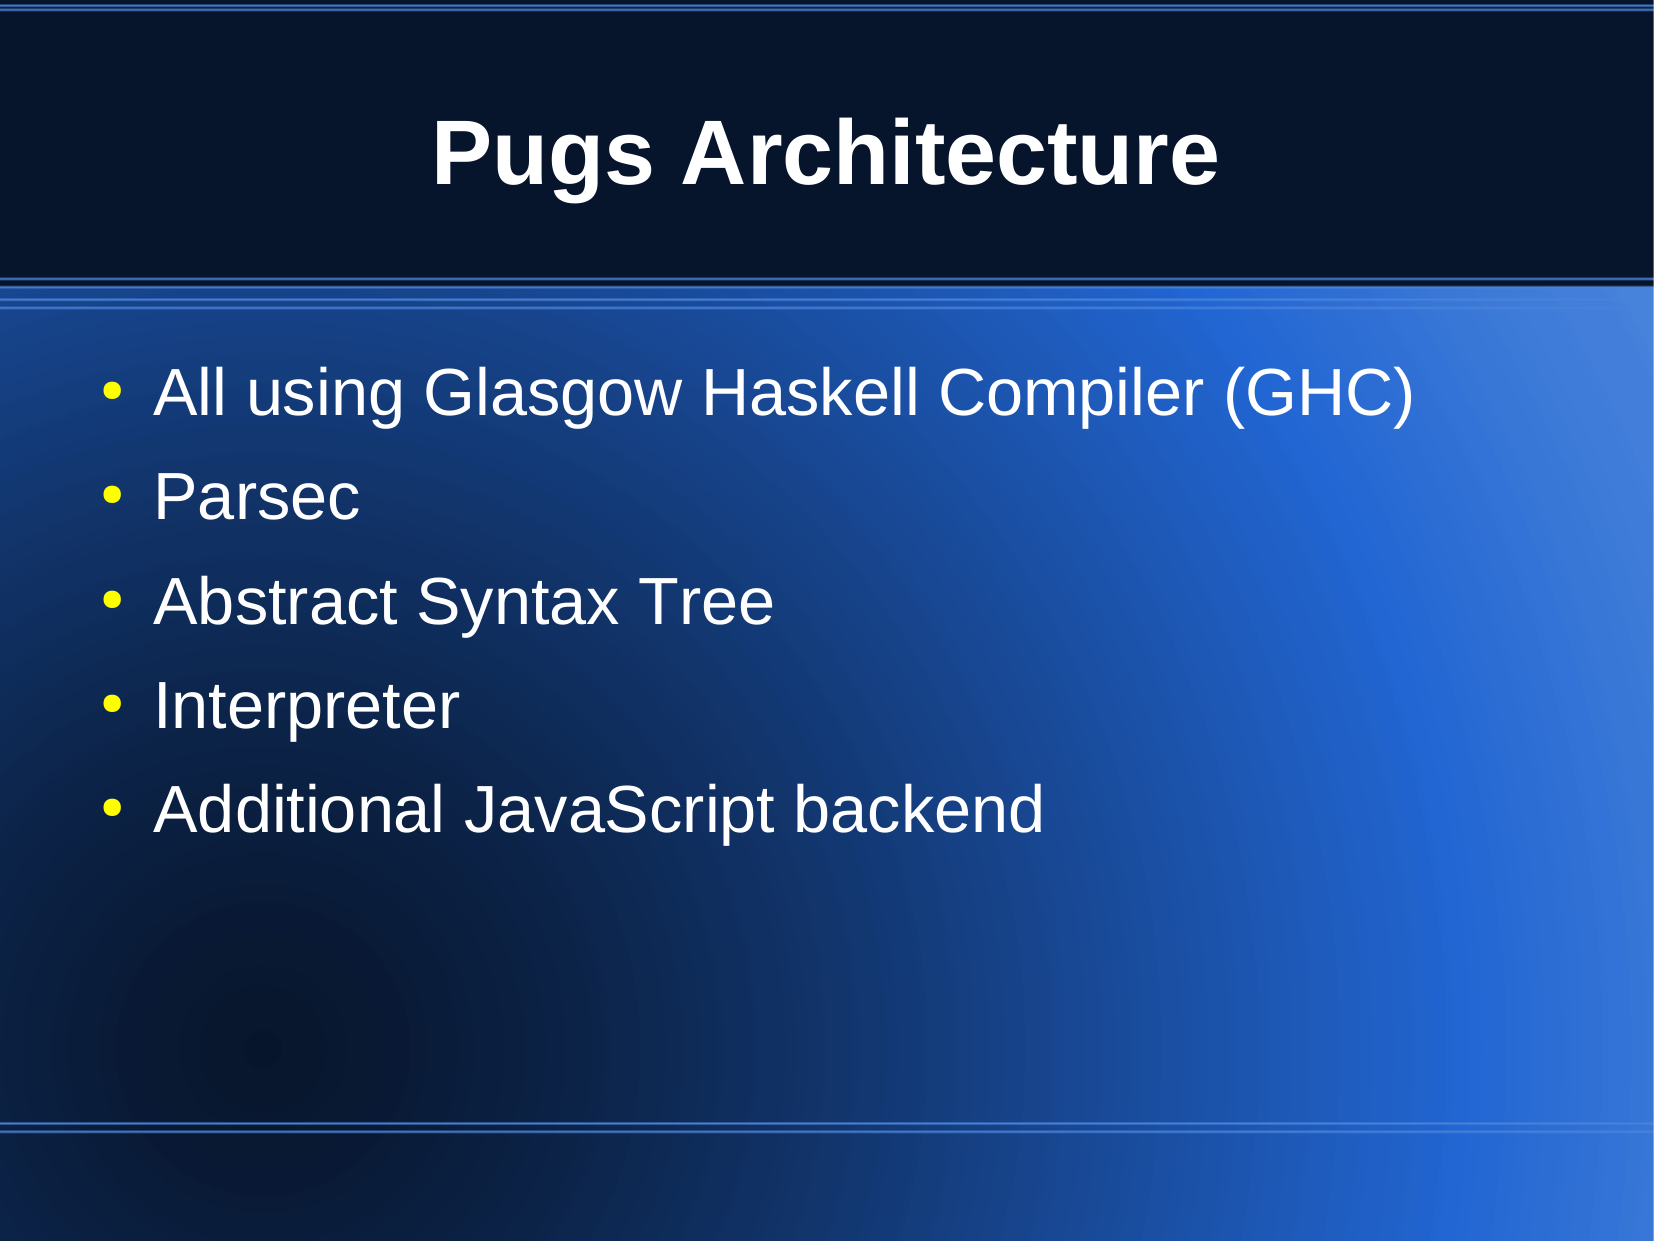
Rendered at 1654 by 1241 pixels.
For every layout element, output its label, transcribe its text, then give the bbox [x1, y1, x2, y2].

picture [0, 0, 1654, 1241]
title Pugs Architecture [82, 56, 1571, 250]
list All using Glasgow Haskell Compiler (GHC) Parsec Abstract Syntax Tree Interpreter Additional JavaScript backend [82, 355, 1571, 1159]
